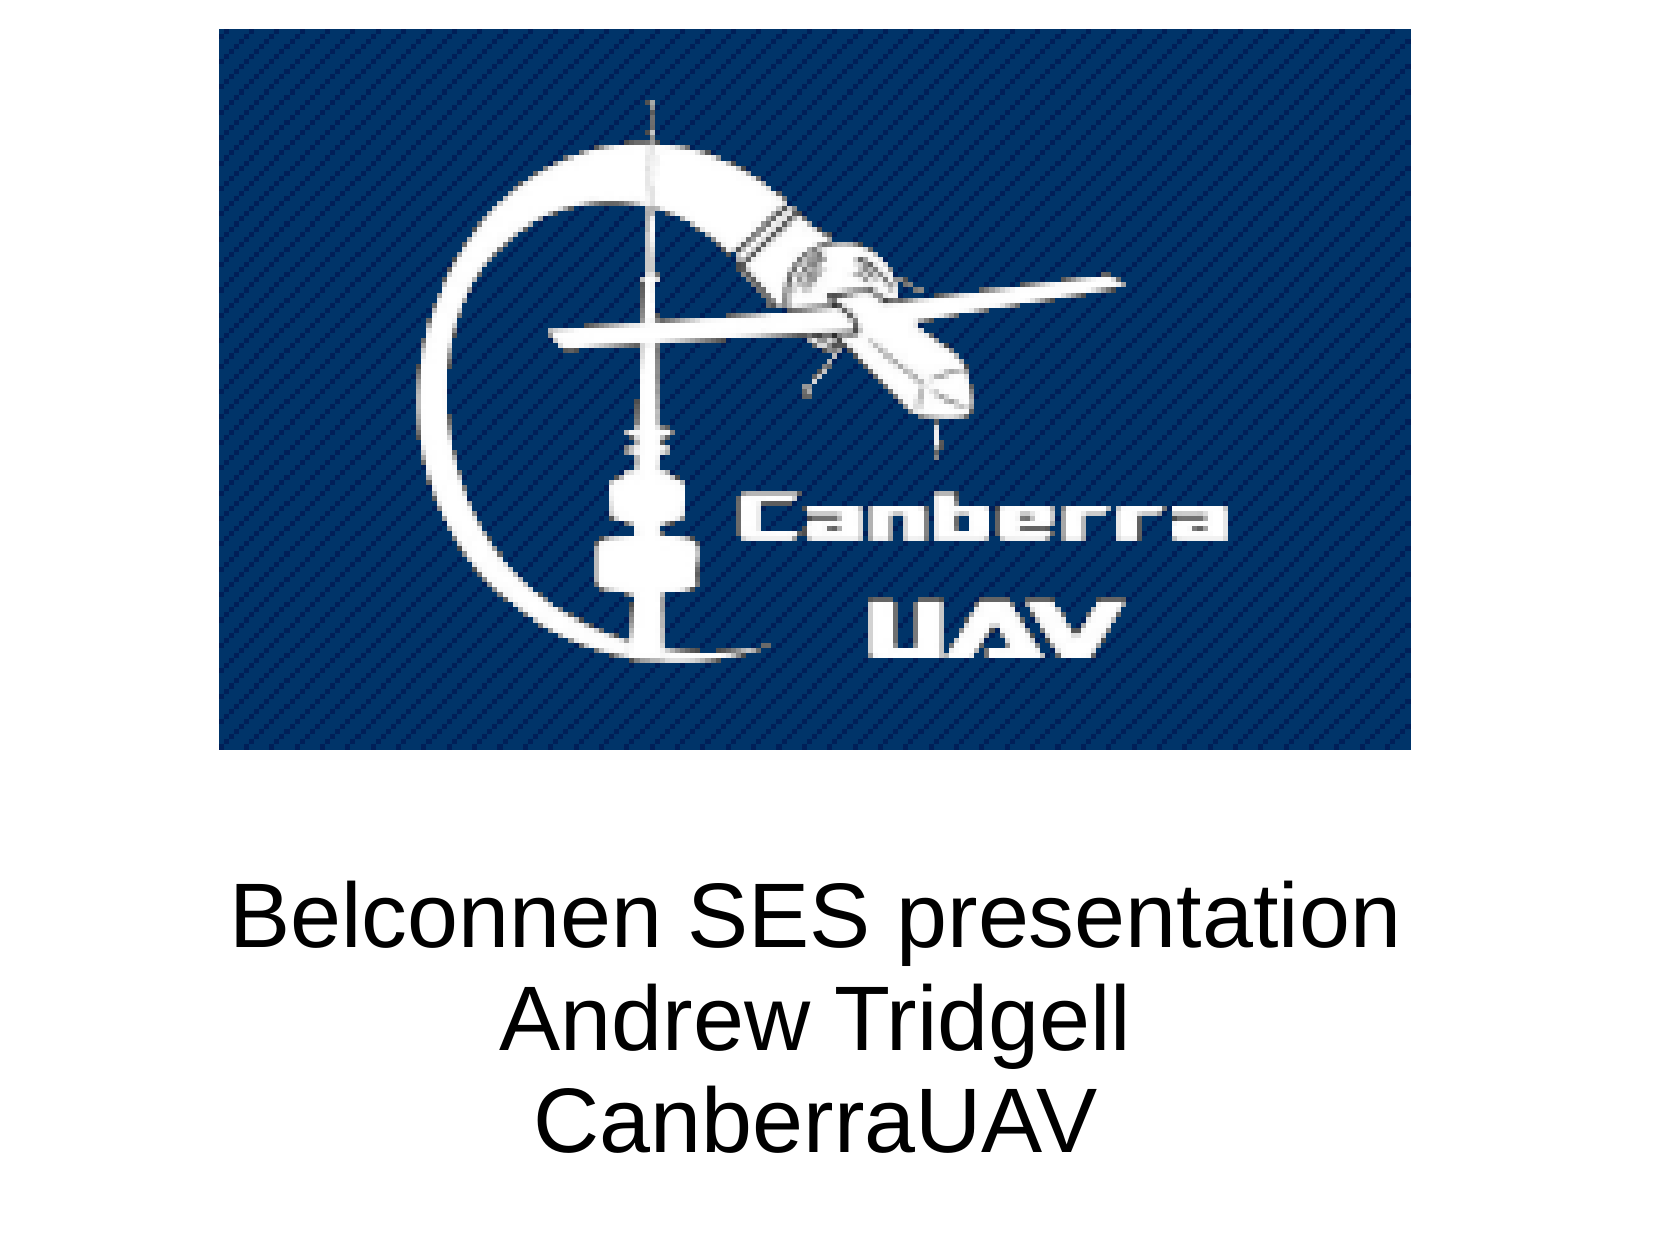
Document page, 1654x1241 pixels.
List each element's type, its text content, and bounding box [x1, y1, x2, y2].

picture [219, 29, 1411, 750]
title Belconnen SES presentation Andrew Tridgell CanberraUAV [71, 864, 1561, 1173]
